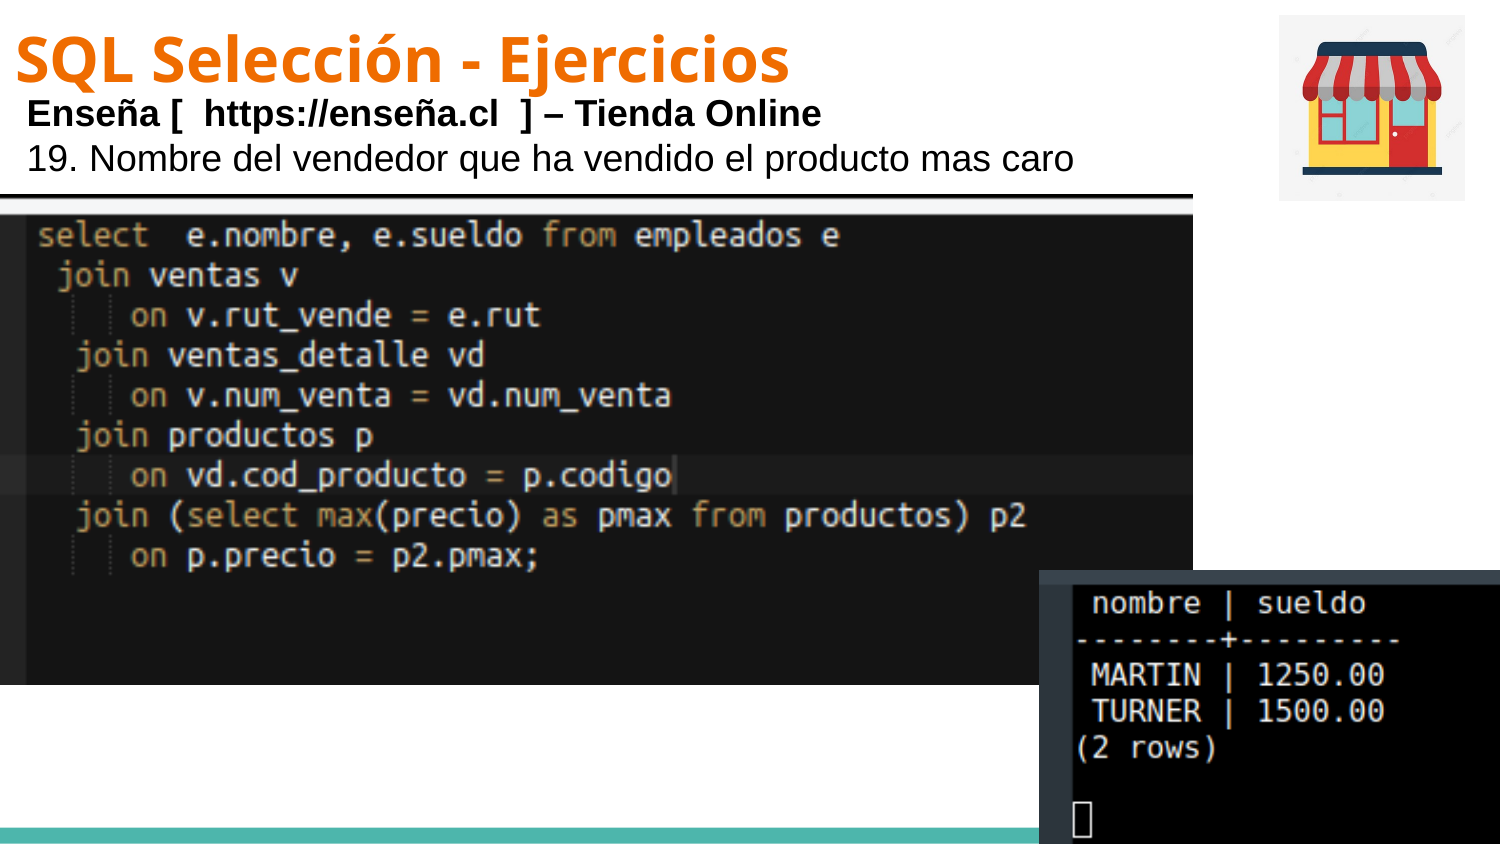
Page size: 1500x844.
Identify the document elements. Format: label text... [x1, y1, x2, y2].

picture [0, 194, 1500, 844]
title SQL Selección - Ejercicios [0, 0, 1398, 116]
text_box 19. Nombre del vendedor que ha vendido el producto mas caro [11, 129, 1430, 229]
picture [1279, 15, 1465, 201]
text_box Enseña [ https://enseña.cl ] – Tienda Online [11, 84, 1279, 129]
